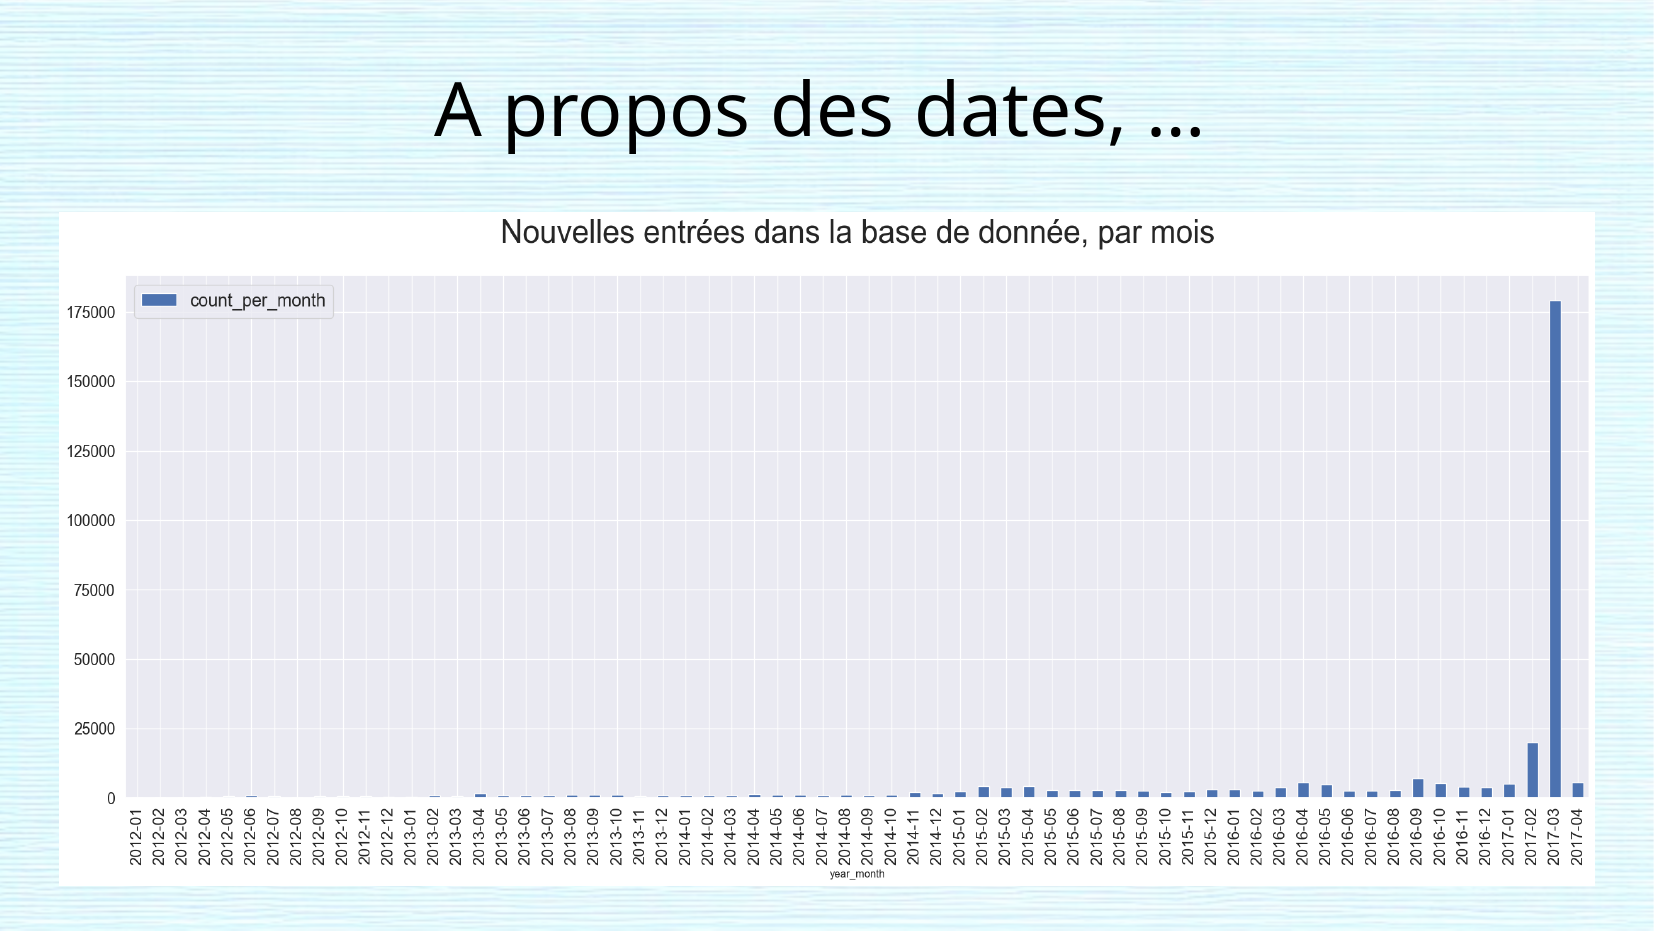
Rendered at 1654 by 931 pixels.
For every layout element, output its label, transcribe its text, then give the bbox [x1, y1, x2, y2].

picture [59, 212, 1595, 886]
title A propos des dates, … [76, 29, 1565, 185]
